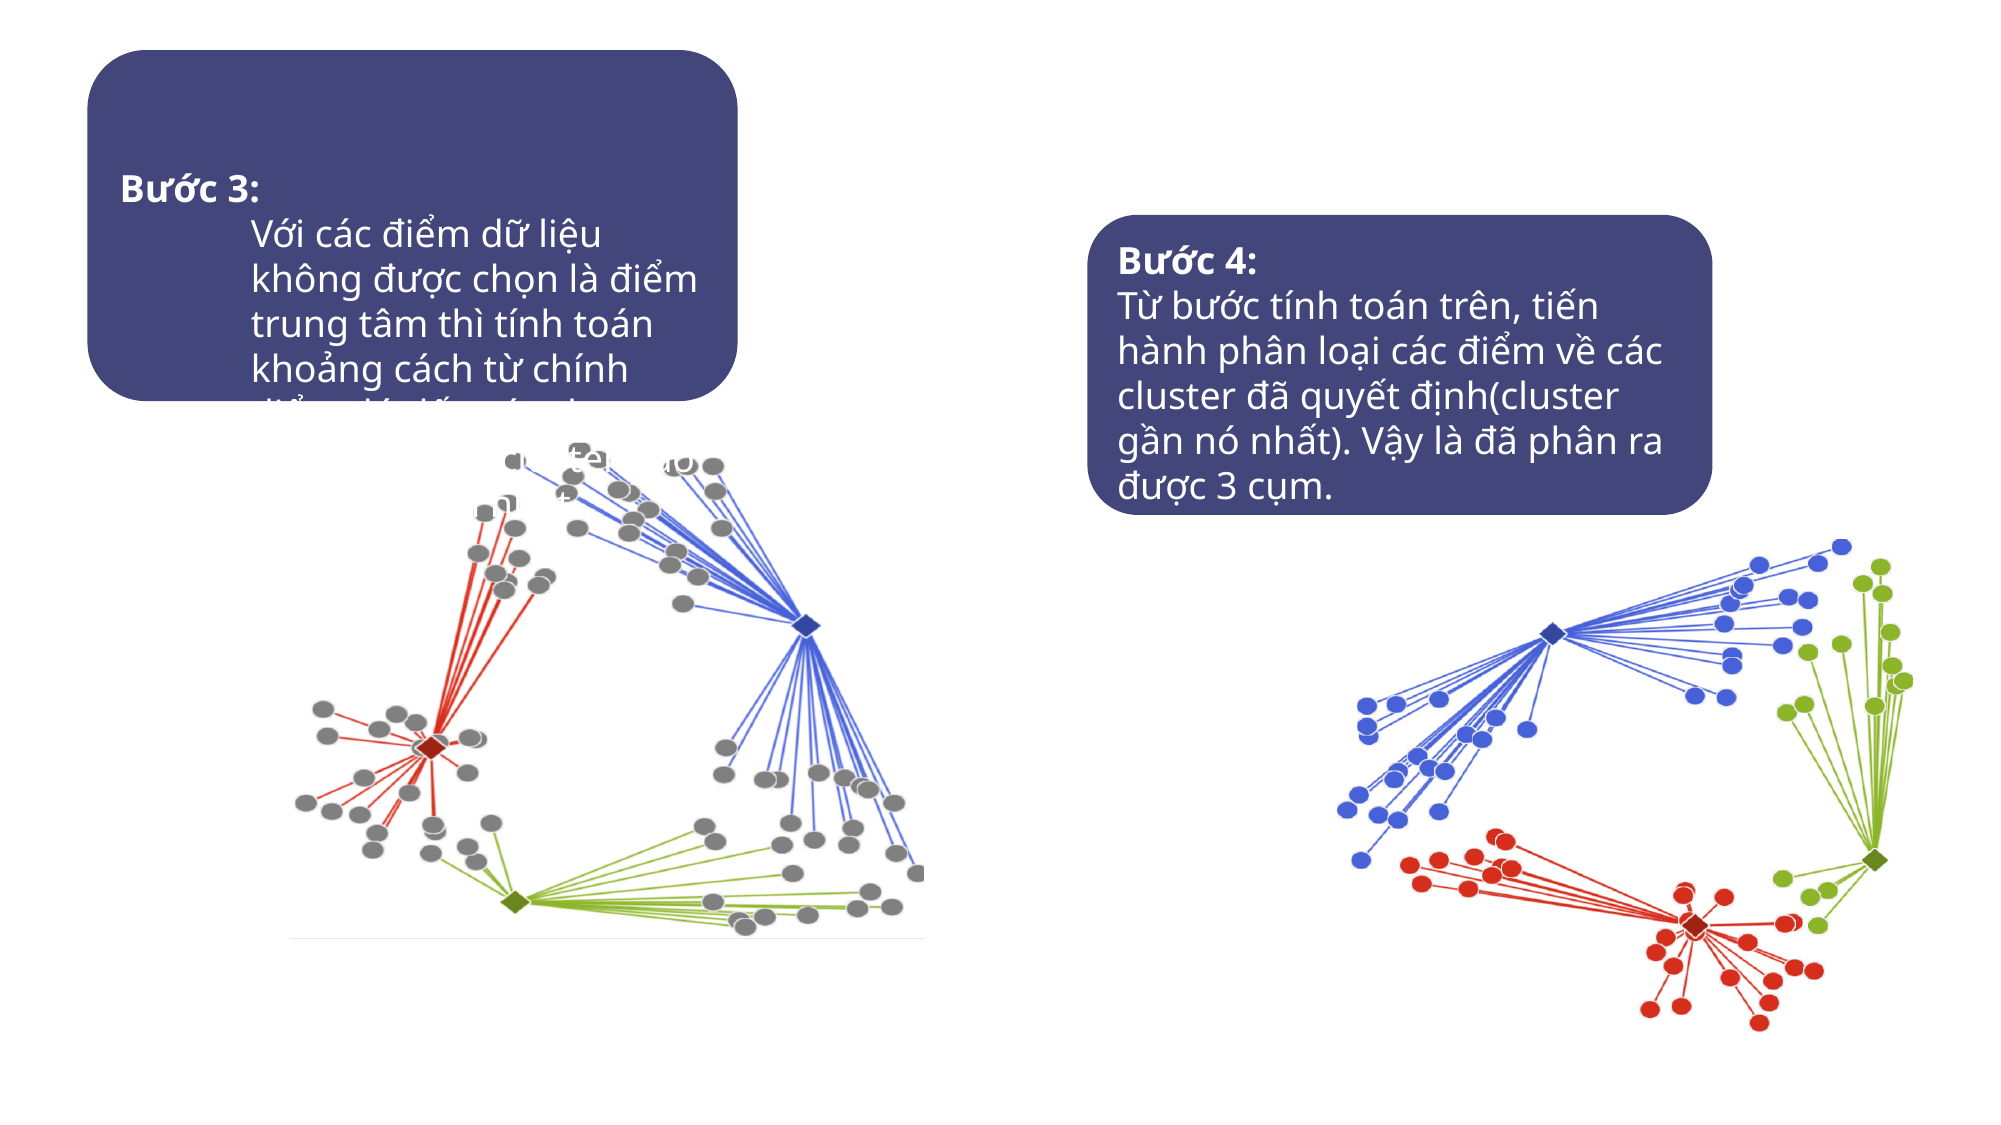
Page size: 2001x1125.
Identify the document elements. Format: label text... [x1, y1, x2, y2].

picture [1337, 539, 1913, 1037]
picture [289, 442, 924, 939]
text_box Bước 3: Với các điểm dữ liệu không được chọn là điểm trung tâm thì tính toán khoảng cách từ chính điểm đó đến các cluster và quyết định cluster nào gần với mình nhất. [87, 50, 738, 402]
text_box Bước 4: Từ bước tính toán trên, tiến hành phân loại các điểm về các cluster đã quyết định(cluster gần nó nhất). Vậy là đã phân ra được 3 cụm. [1087, 214, 1713, 515]
